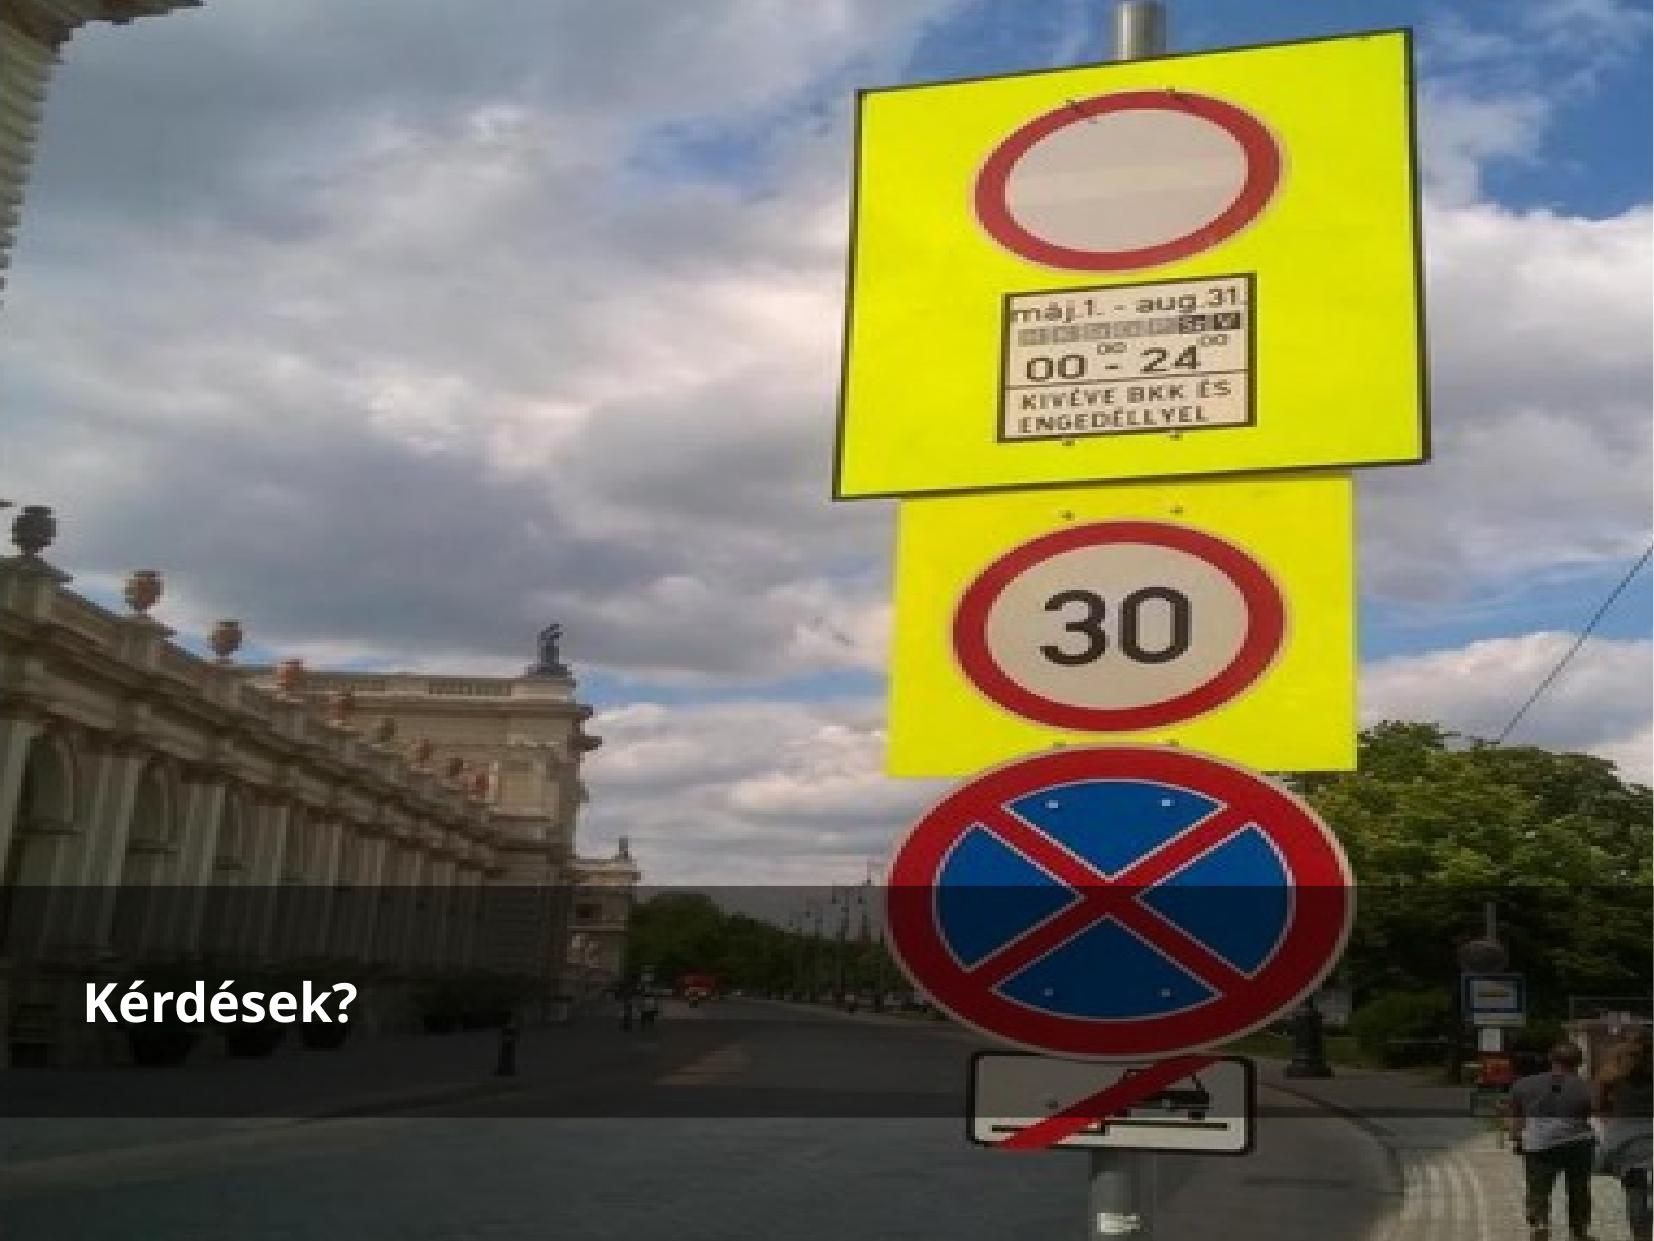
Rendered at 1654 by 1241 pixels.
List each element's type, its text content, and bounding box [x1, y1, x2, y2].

title Kérdések? [0, 885, 1654, 1118]
picture [0, 1118, 1654, 1241]
picture [0, 0, 1654, 885]
